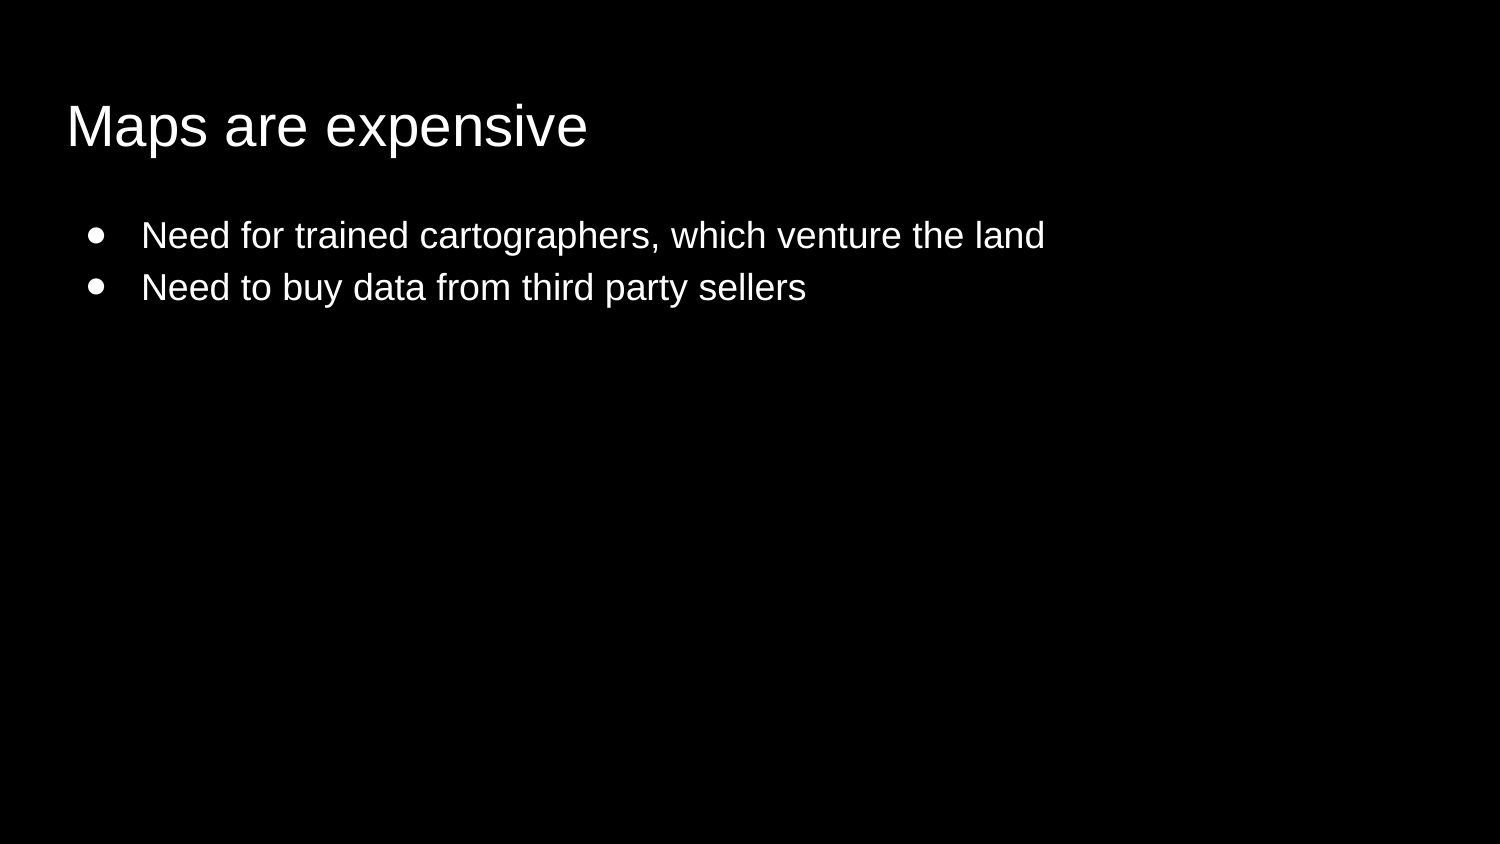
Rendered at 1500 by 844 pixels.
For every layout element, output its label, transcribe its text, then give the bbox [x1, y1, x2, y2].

title Maps are expensive [51, 72, 1449, 167]
list Need for trained cartographers, which venture the land Need to buy data from third party sellers [51, 189, 1449, 750]
